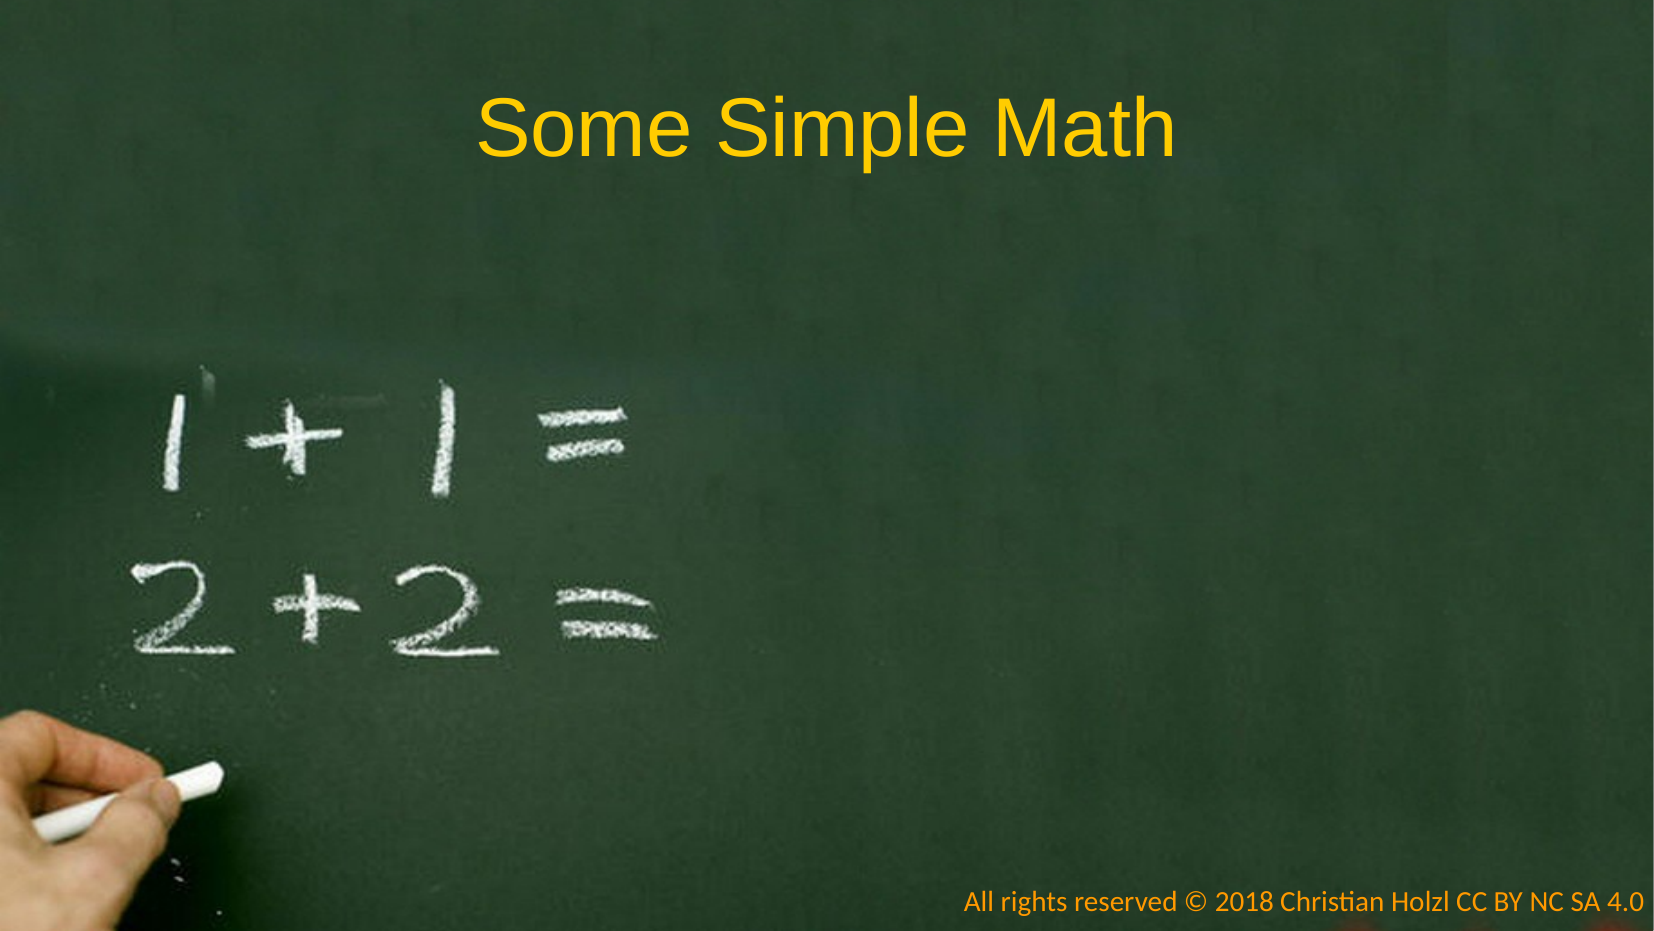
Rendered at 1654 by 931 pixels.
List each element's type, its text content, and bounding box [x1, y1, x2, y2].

text_box All rights reserved © 2018 Christian Holzl CC BY NC SA 4.0 [945, 885, 1645, 924]
title Some Simple Math [82, 41, 1571, 214]
picture [0, 0, 1654, 931]
